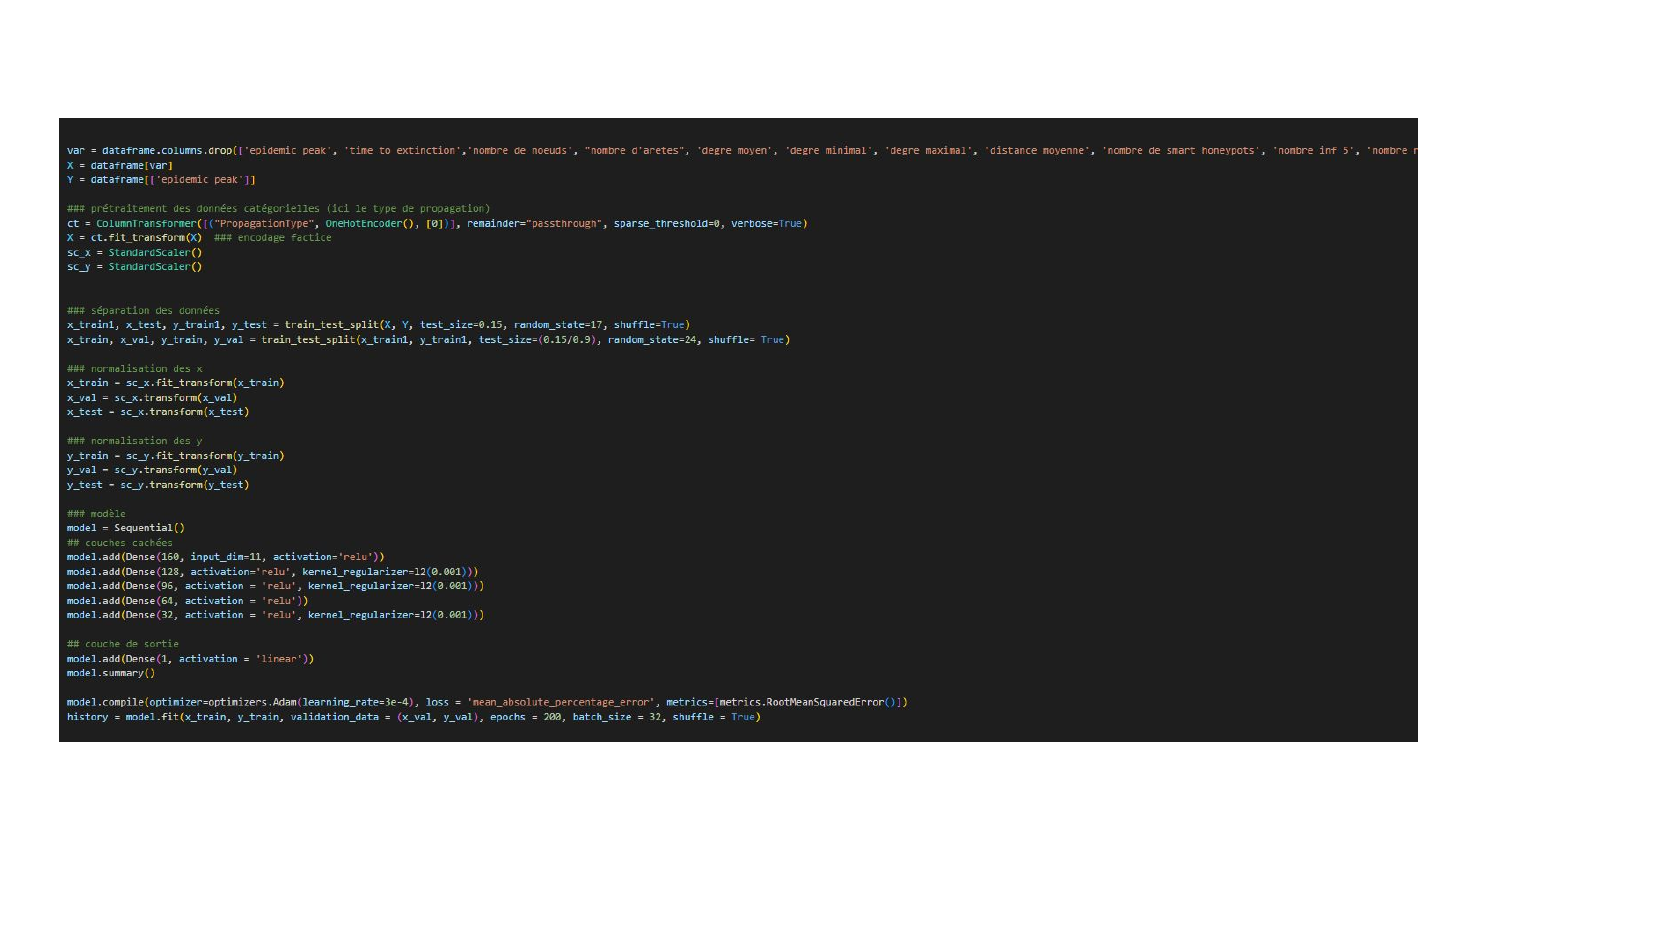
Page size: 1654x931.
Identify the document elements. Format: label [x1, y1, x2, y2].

picture [59, 118, 1418, 742]
